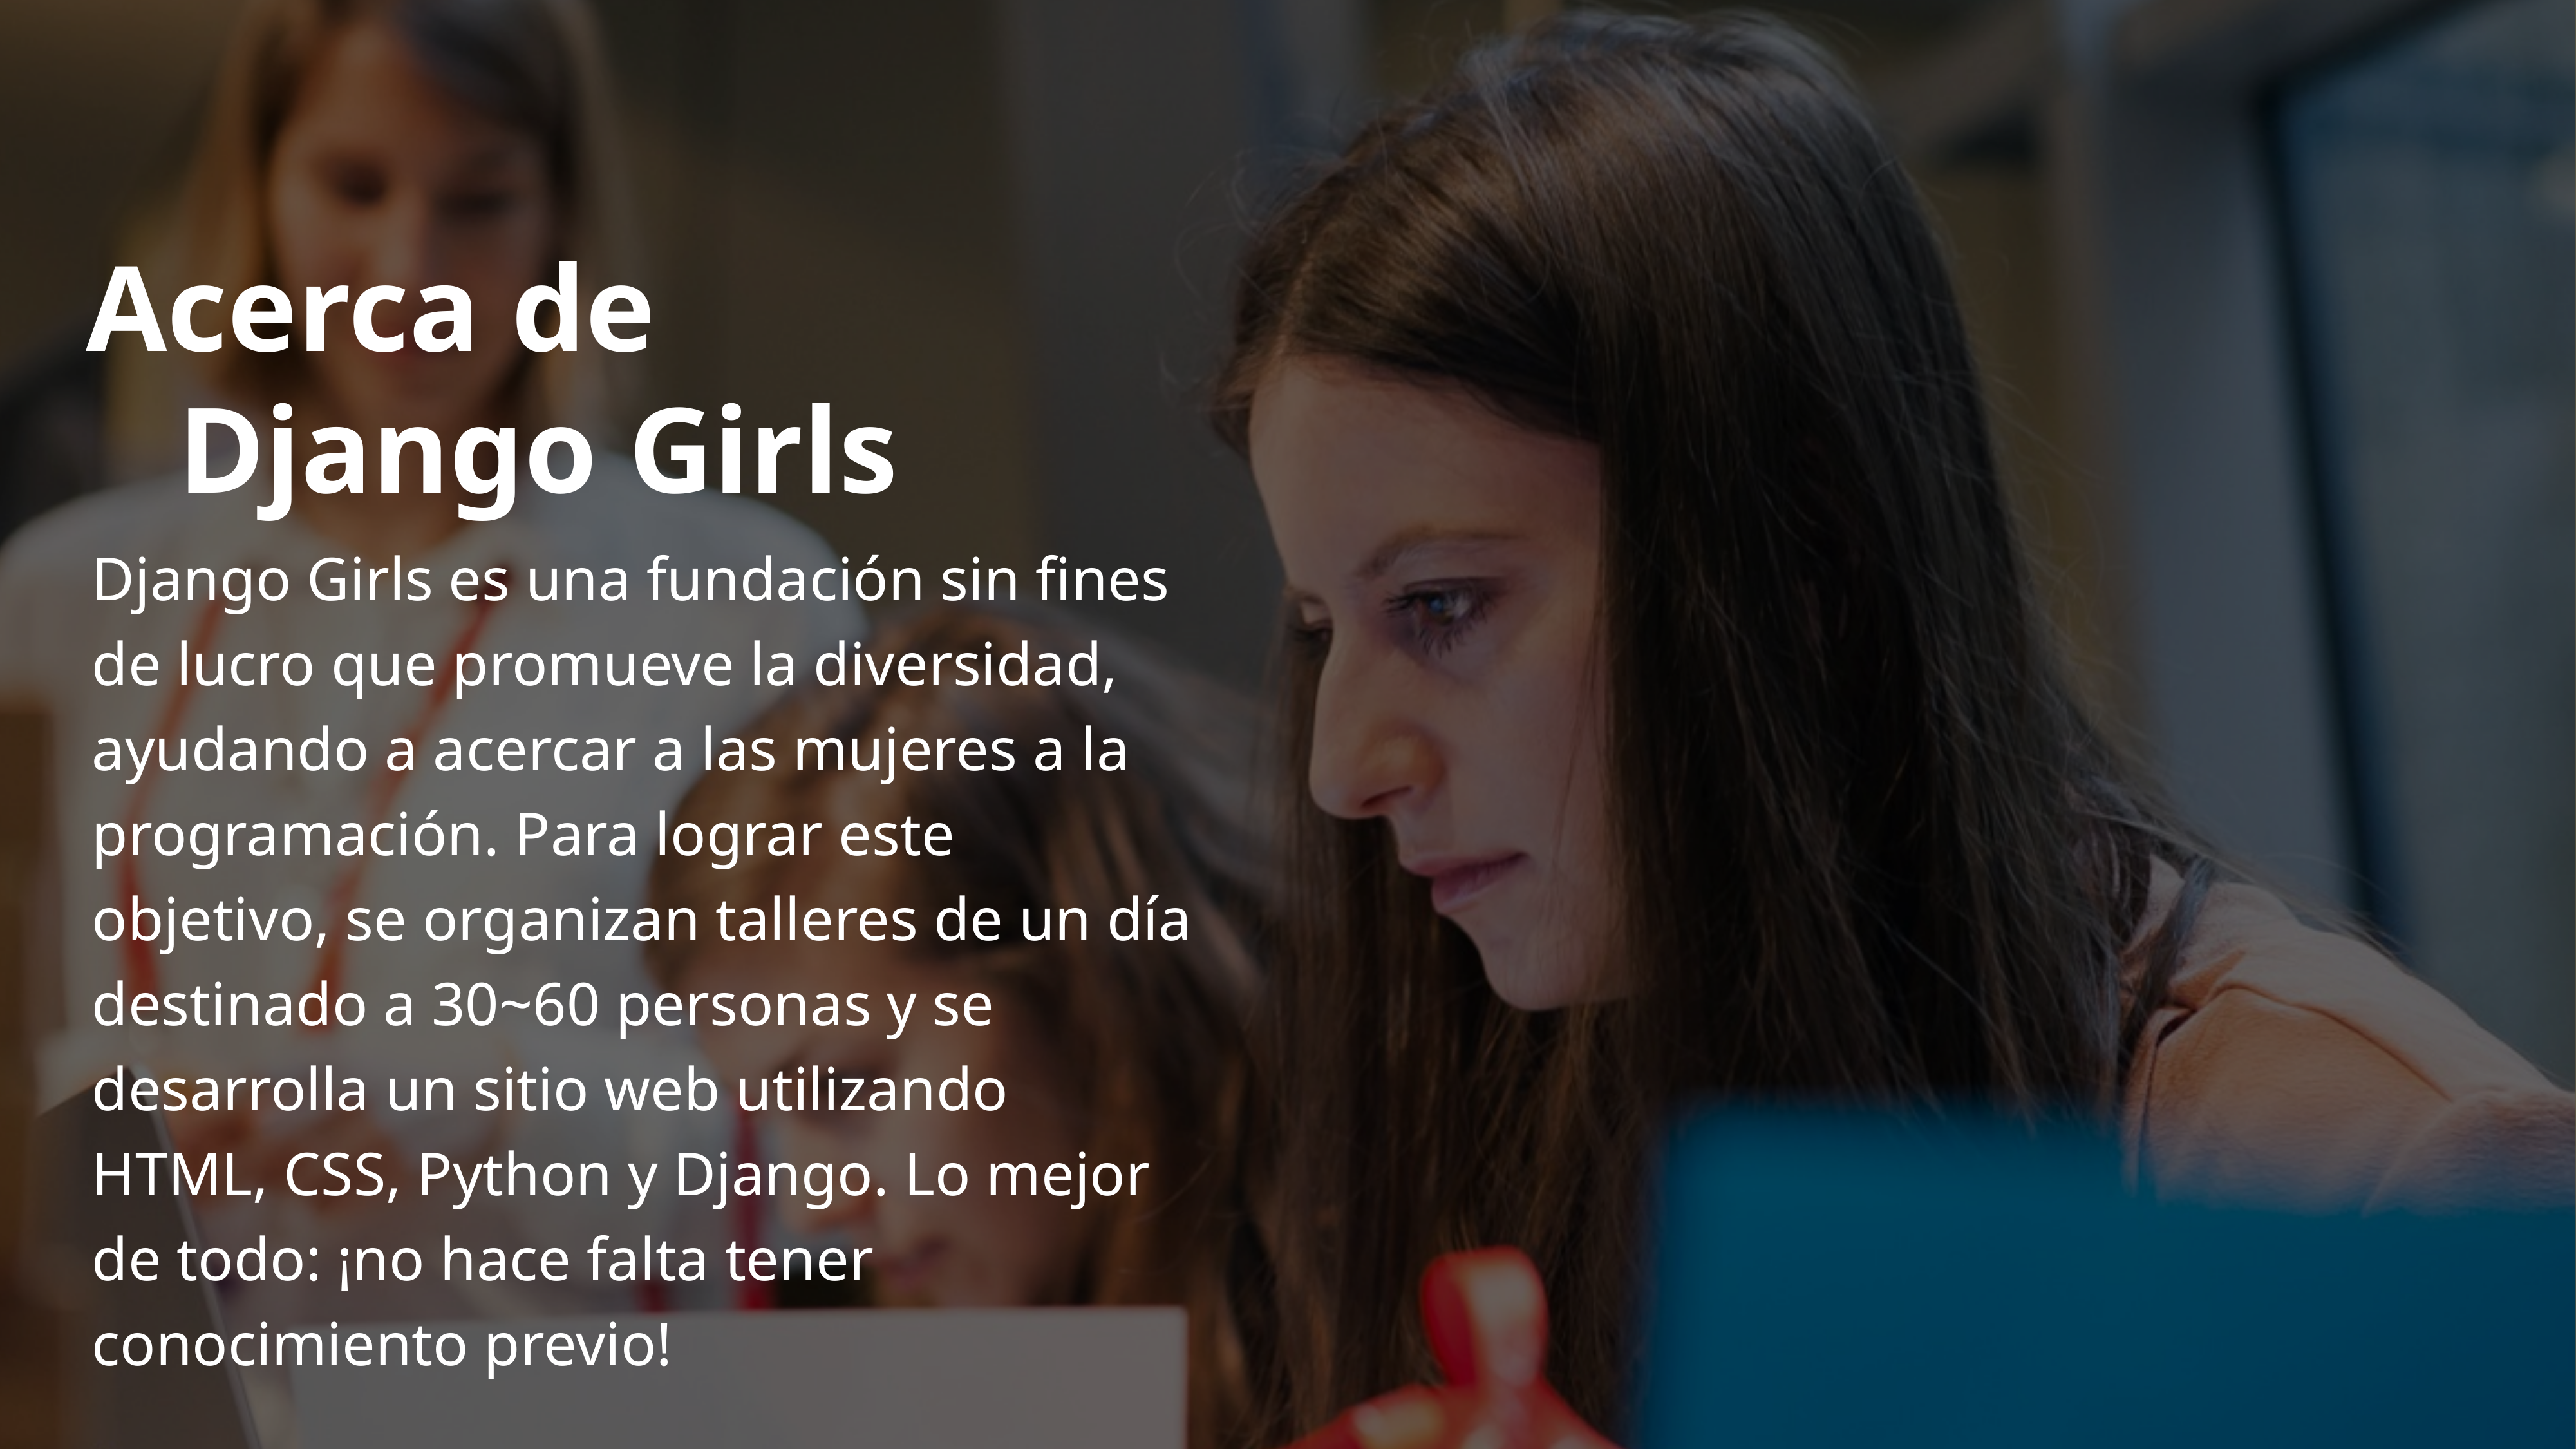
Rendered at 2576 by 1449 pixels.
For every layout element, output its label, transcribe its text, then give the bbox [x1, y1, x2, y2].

text_box Acerca de Django Girls [115, 280, 137, 316]
text_box Django Girls es una fundación sin fines de lucro que promueve la diversidad, ayudando a acercar a las mujeres a la programación. Para lograr este objetivo, se organizan talleres de un día destinado a 30~60 personas y se desarrolla un sitio web utilizando HTML, CSS, Python y Django. Lo mejor de todo: ¡no hace falta tener conocimiento previo! [86, 639, 1204, 1265]
text_box [0, 0, 2576, 1449]
text_box Acerca de Django Girls [473, 441, 498, 480]
text_box Acerca de Django Girls [86, 254, 2305, 496]
